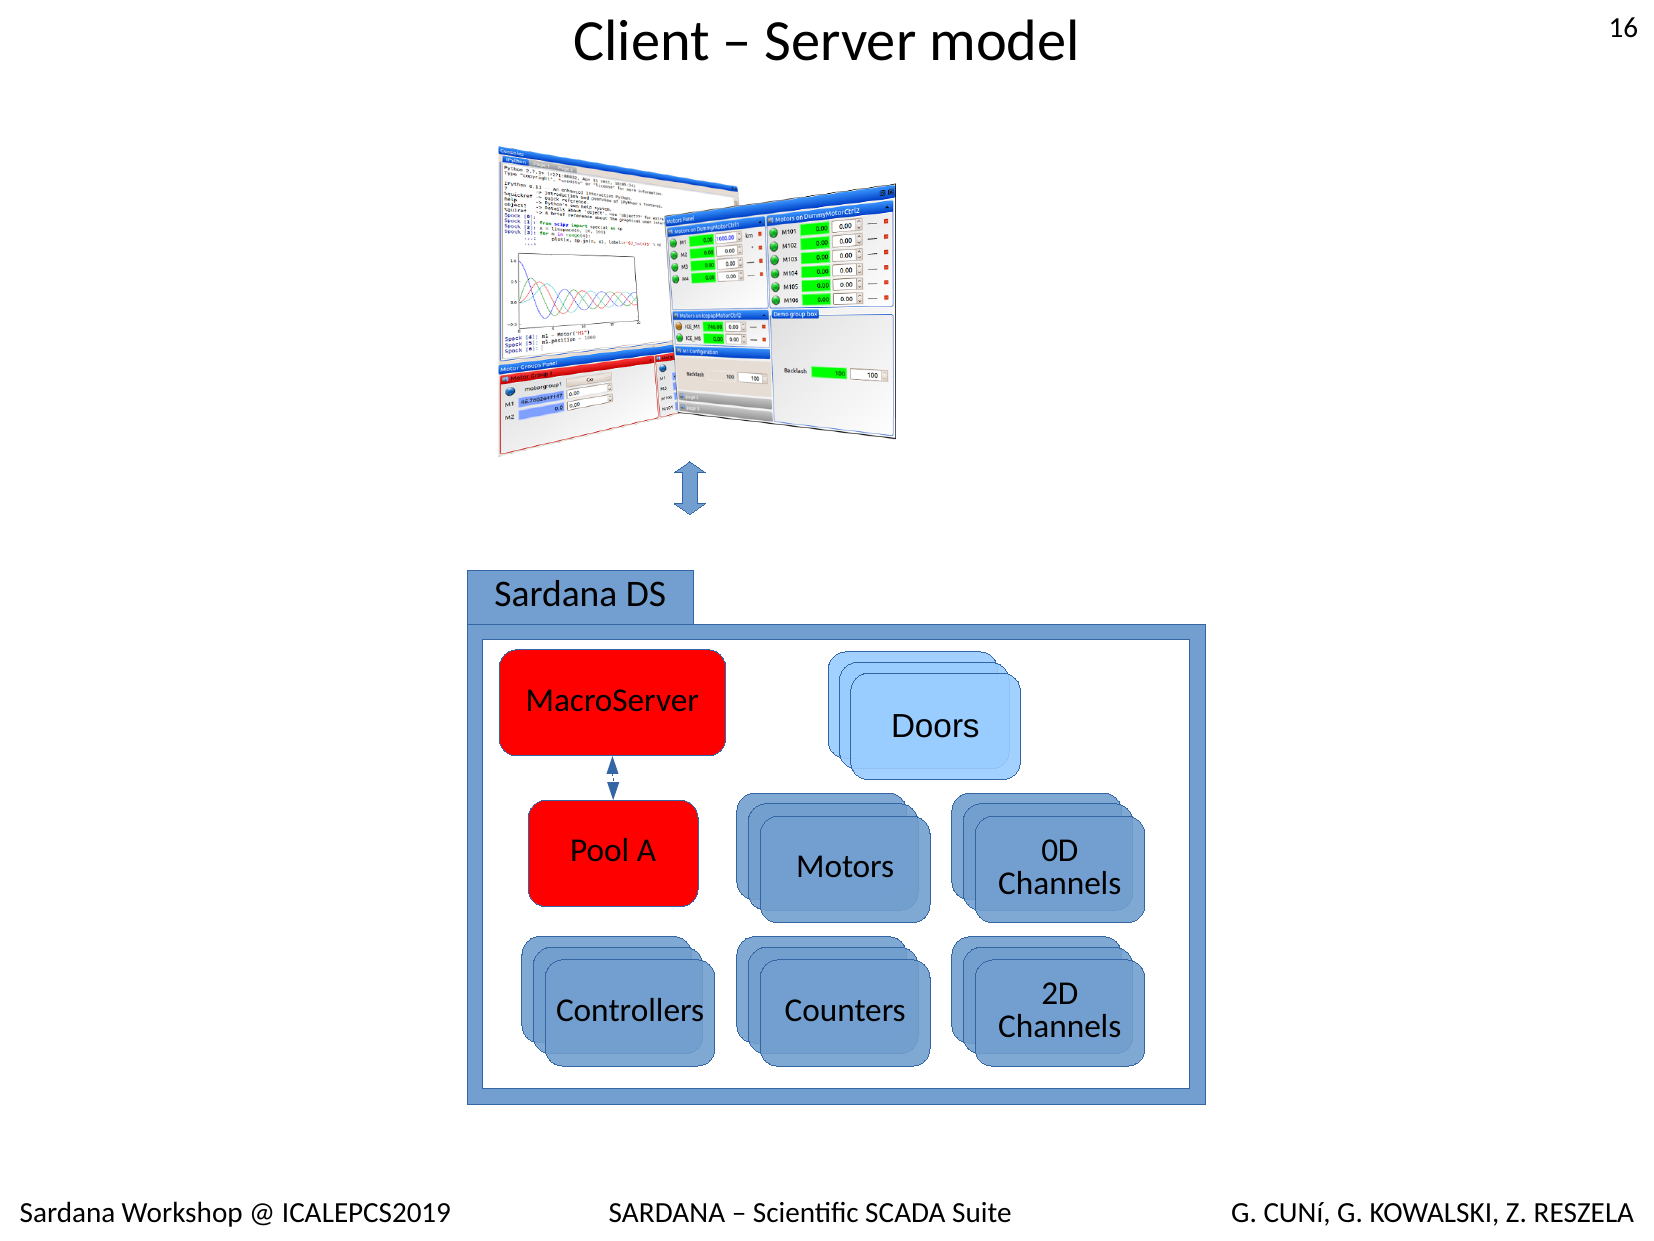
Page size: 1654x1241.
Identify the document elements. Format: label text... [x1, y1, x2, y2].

text_box MacroServer [499, 649, 726, 756]
text_box [467, 624, 1206, 1105]
text_box Doors [850, 673, 1021, 780]
text_box 0D Channels [975, 816, 1145, 923]
text_box Sardana DS [467, 570, 694, 625]
text_box Controllers [545, 959, 715, 1067]
text_box Counters [760, 959, 931, 1067]
text_box 2D Channels [975, 959, 1145, 1067]
text_box [674, 468, 706, 515]
text_box Pool A [528, 800, 699, 907]
picture [495, 134, 898, 468]
text_box Motors [760, 816, 931, 923]
title Client – Server model [82, 2, 1571, 91]
